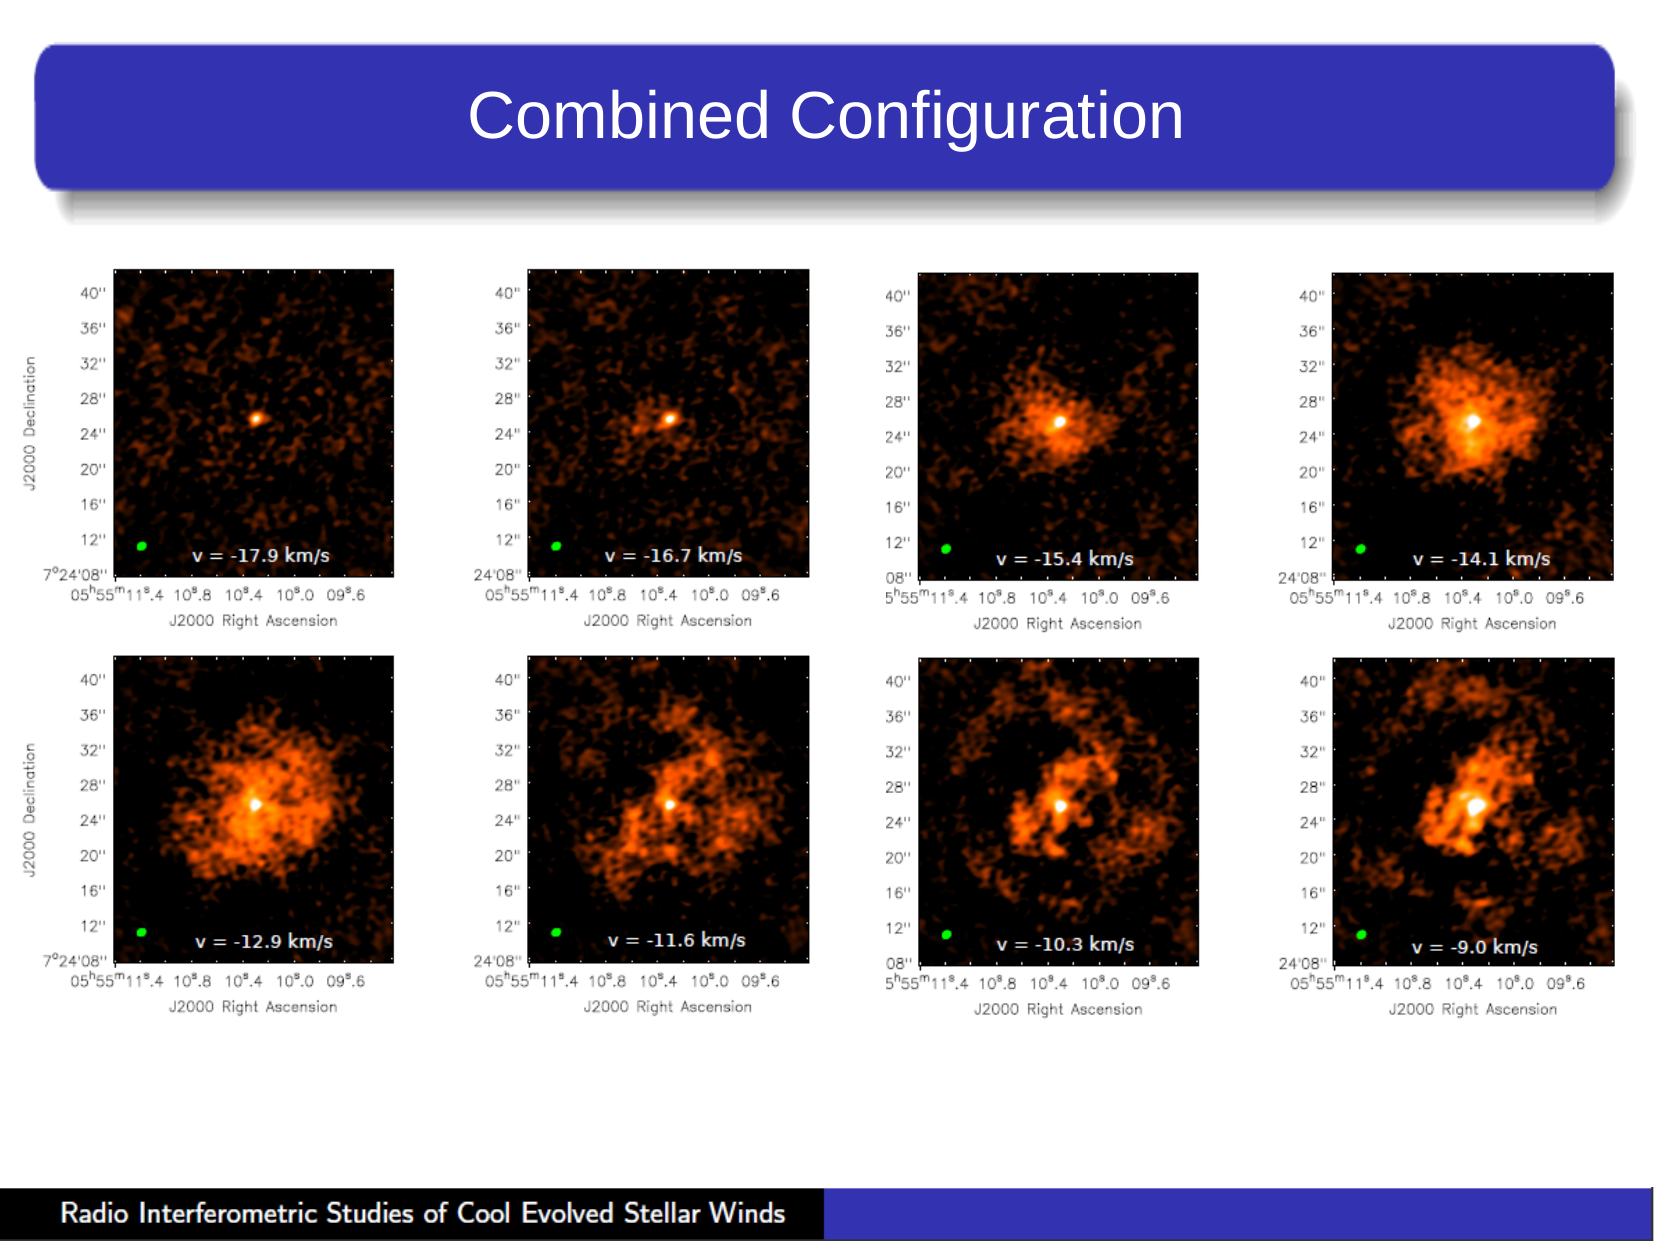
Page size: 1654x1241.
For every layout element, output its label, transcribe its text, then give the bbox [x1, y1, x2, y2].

text_box Combined Configuration [59, 70, 1595, 236]
picture [0, 653, 1654, 1032]
picture [23, 29, 1648, 237]
picture [0, 265, 1654, 646]
picture [0, 1187, 1654, 1241]
